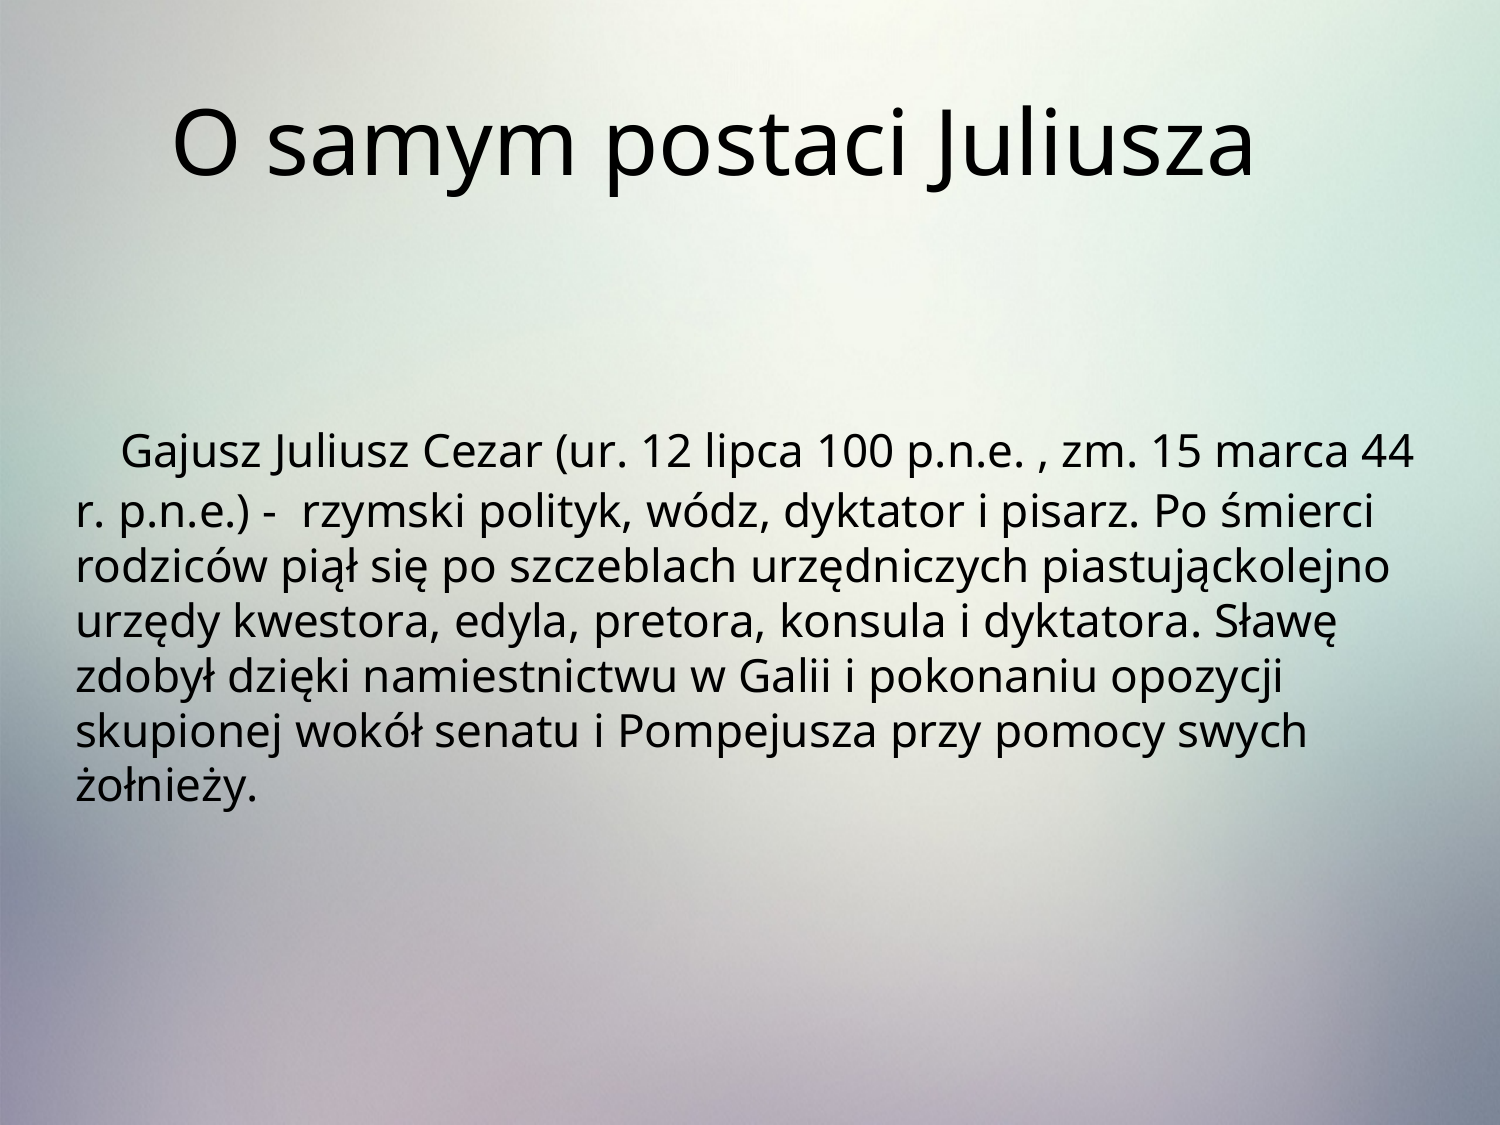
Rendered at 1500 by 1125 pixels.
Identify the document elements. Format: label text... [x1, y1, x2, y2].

text_box Gajusz Juliusz Cezar (ur. 12 lipca 100 p.n.e. , zm. 15 marca 44 r. p.n.e.) - rzymski polityk, wódz, dyktator i pisarz. Po śmierci rodziców piął się po szczeblach urzędniczych piastująckolejno urzędy kwestora, edyla, pretora, konsula i dyktatora. Sławę zdobył dzięki namiestnictwu w Galii i pokonaniu opozycji skupionej wokół senatu i Pompejusza przy pomocy swych żołnieży. [75, 262, 1425, 1005]
picture [0, 0, 1500, 1125]
text_box O samym postaci Juliusza [75, 45, 1425, 233]
